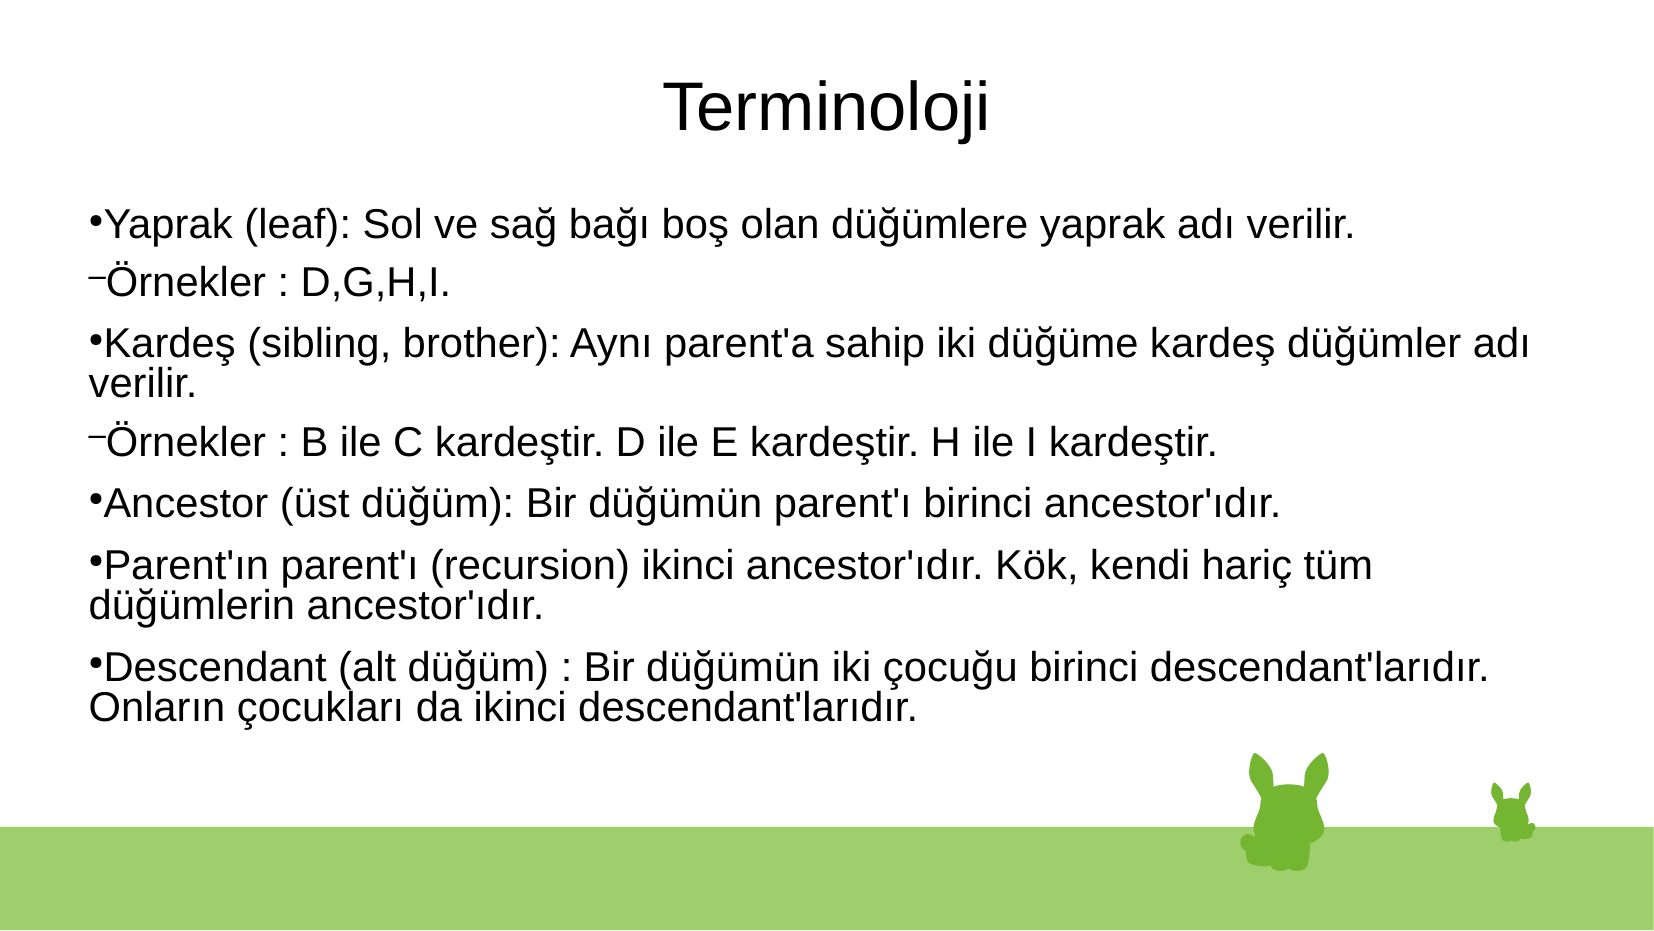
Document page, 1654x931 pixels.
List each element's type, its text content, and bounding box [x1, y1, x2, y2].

list ﻿Yaprak (leaf): Sol ve sağ bağı boş olan düğümlere yaprak adı verilir. Örnekler : D,G,H,I. Kardeş (sibling, brother): Aynı parent'a sahip iki düğüme kardeş düğümler adı verilir. Örnekler : B ile C kardeştir. D ile E kardeştir. H ile I kardeştir. Ancestor (üst düğüm): Bir düğümün parent'ı birinci ancestor'ıdır. Parent'ın parent'ı (recursion) ikinci ancestor'ıdır. Kök, kendi hariç tüm düğümlerin ancestor'ıdır. Descendant (alt düğüm) : Bir düğümün iki çocuğu birinci descendant'larıdır. Onların çocukları da ikinci descendant'larıdır. [88, 206, 1565, 739]
title Terminoloji [88, 29, 1565, 178]
